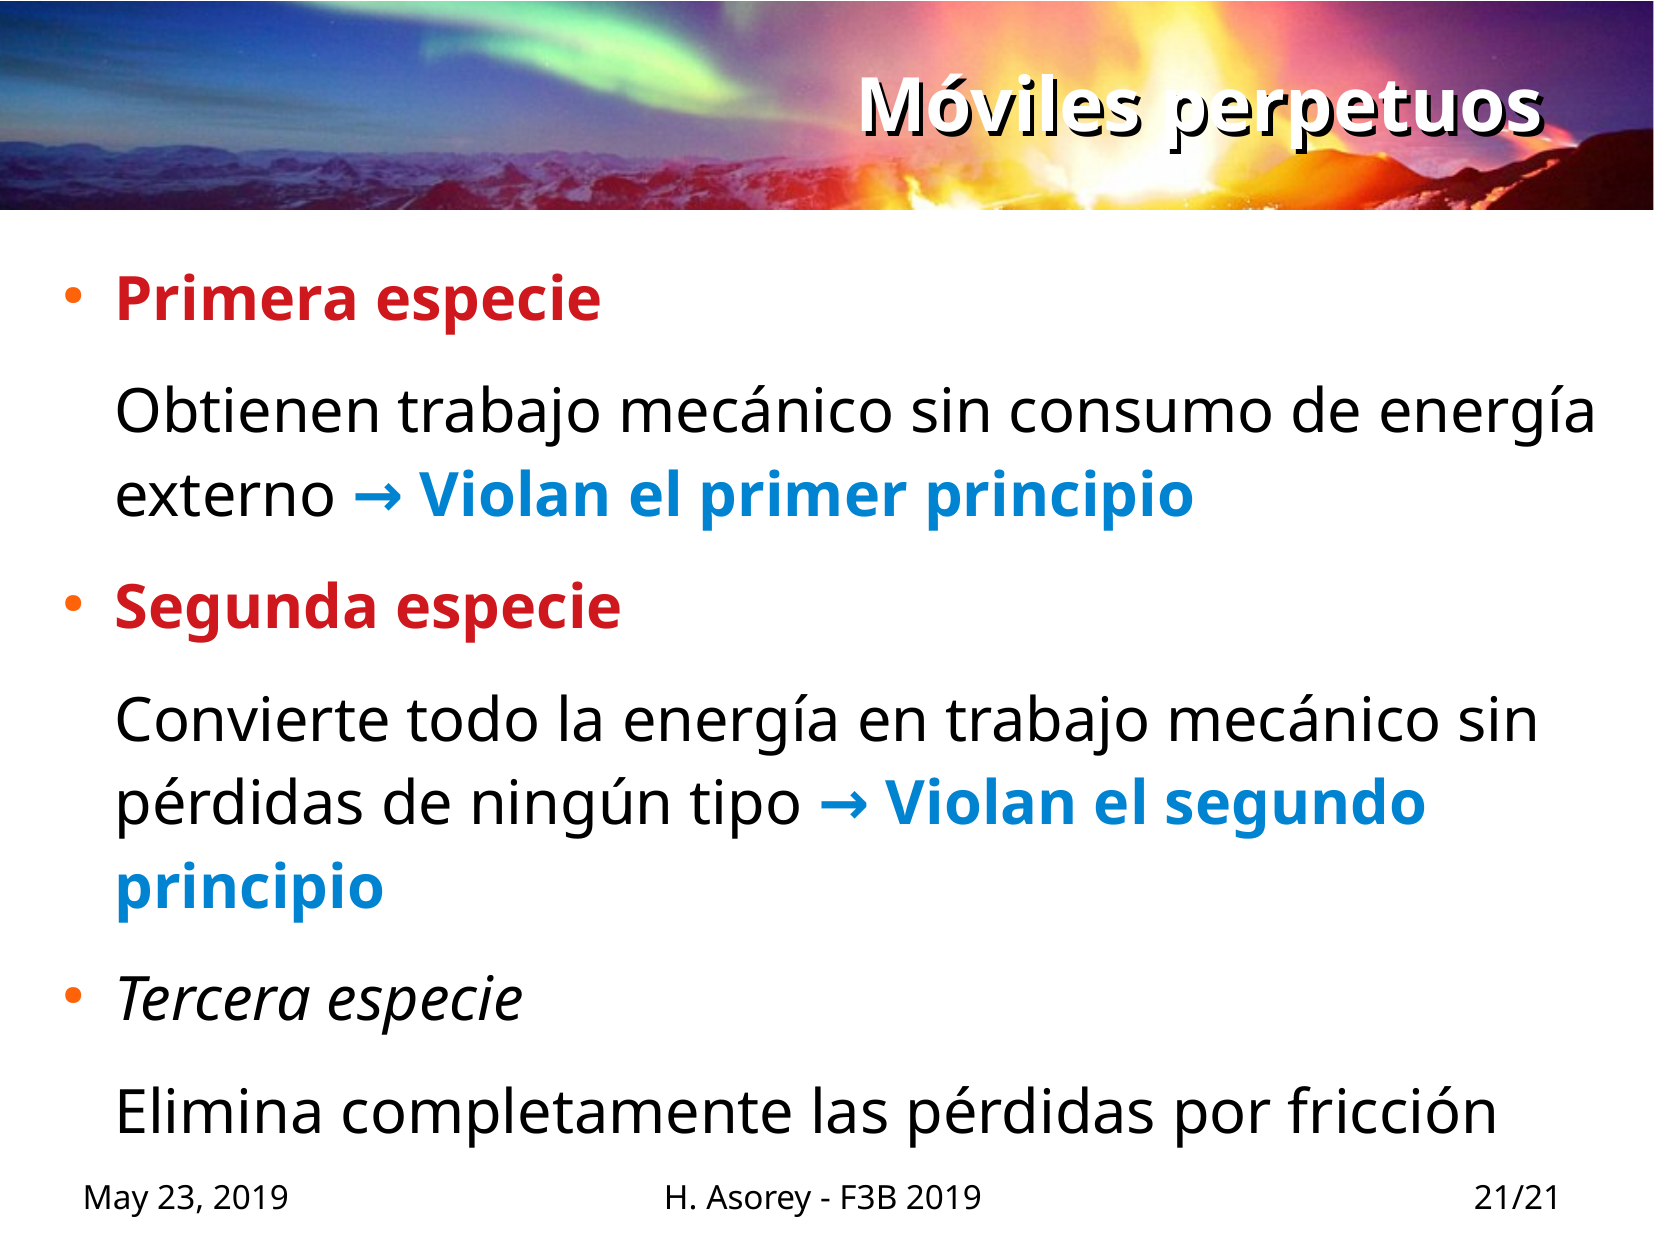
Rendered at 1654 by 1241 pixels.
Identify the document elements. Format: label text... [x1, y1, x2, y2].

picture [0, 1, 1654, 210]
title Móviles perpetuos [45, 15, 1606, 191]
list Primera especie Obtienen trabajo mecánico sin consumo de energía externo → Violan el primer principio Segunda especie Convierte todo la energía en trabajo mecánico sin pérdidas de ningún tipo → Violan el segundo principio Tercera especie Elimina completamente las pérdidas por fricción [45, 255, 1606, 1156]
